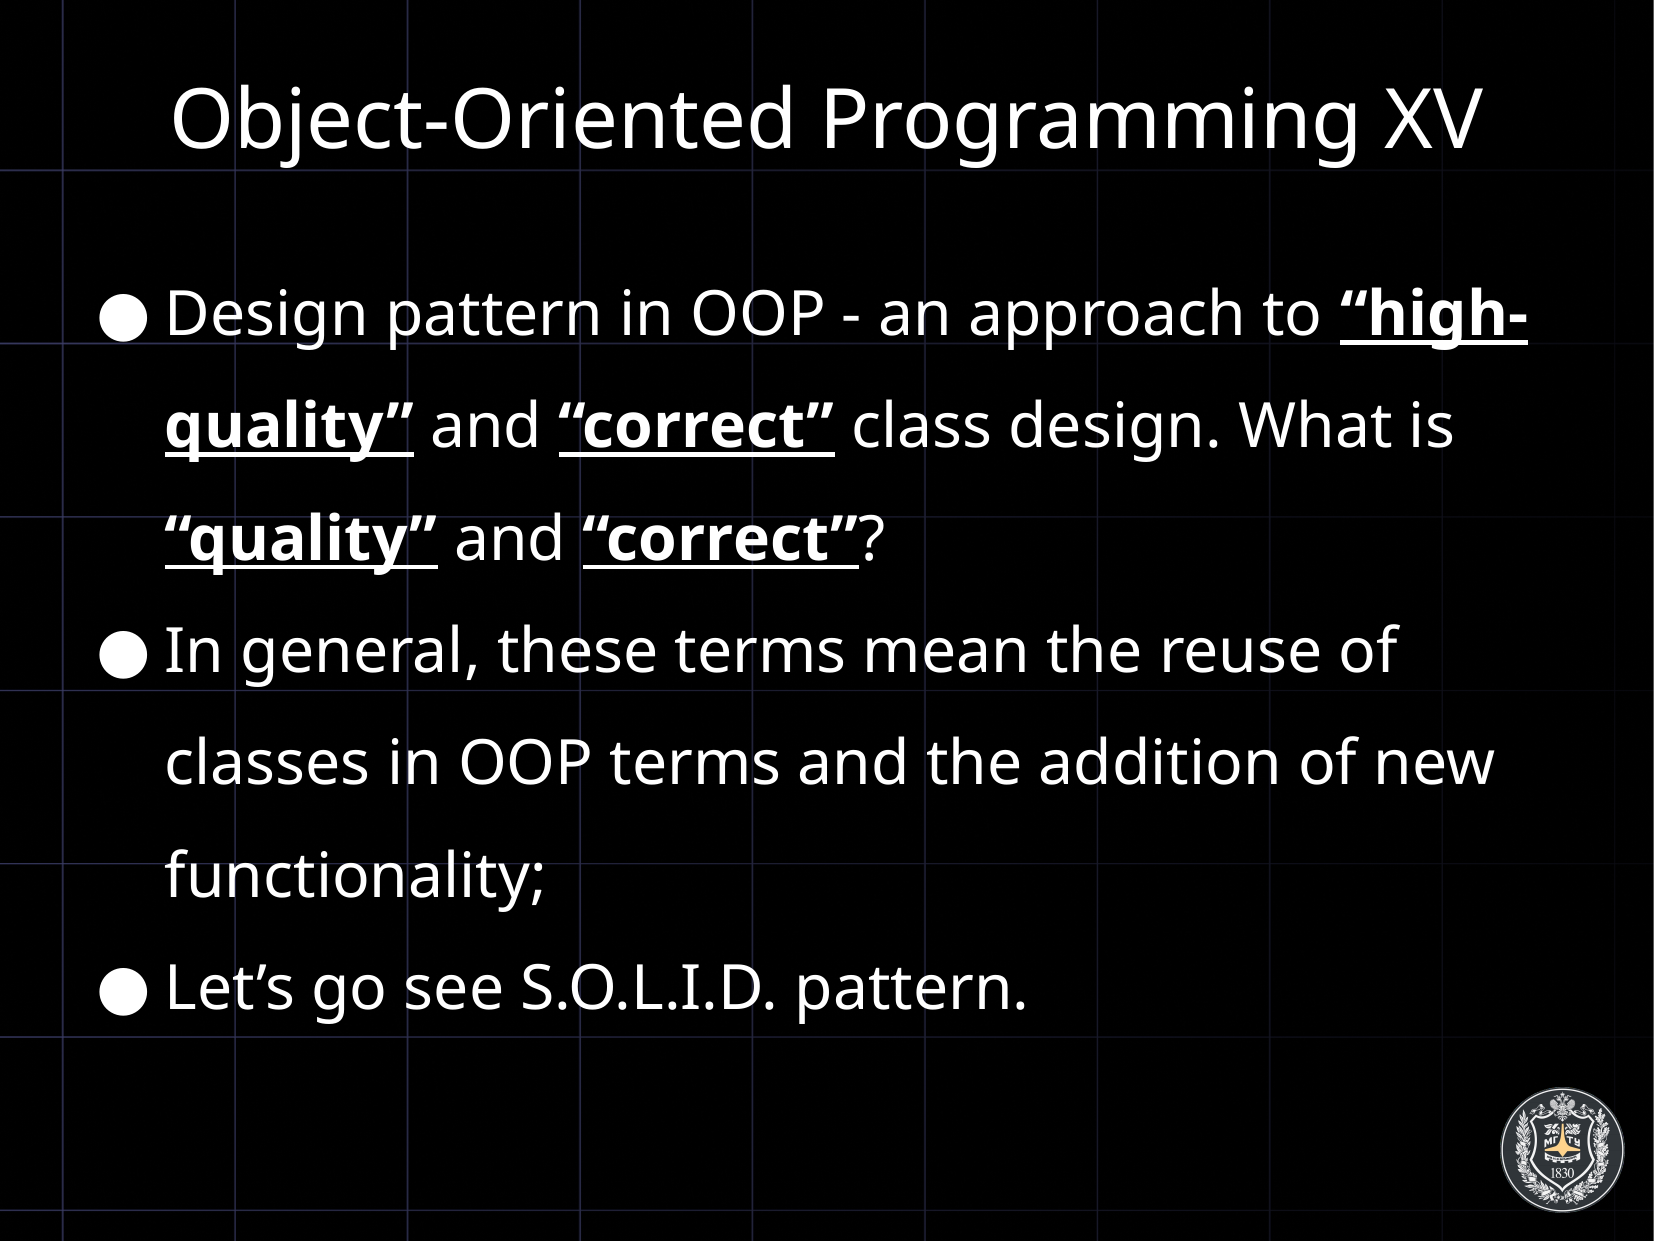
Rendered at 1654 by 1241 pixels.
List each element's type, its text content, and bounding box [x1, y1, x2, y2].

picture [0, 0, 1654, 1241]
text_box Design pattern in OOP - an approach to “high-quality” and “correct” class design. What is “quality” and “correct”? In general, these terms mean the reuse of classes in OOP terms and the addition of new functionality; Let’s go see S.O.L.I.D. pattern. [74, 187, 1575, 1241]
text_box Object-Oriented Programming XV [82, 37, 1571, 187]
